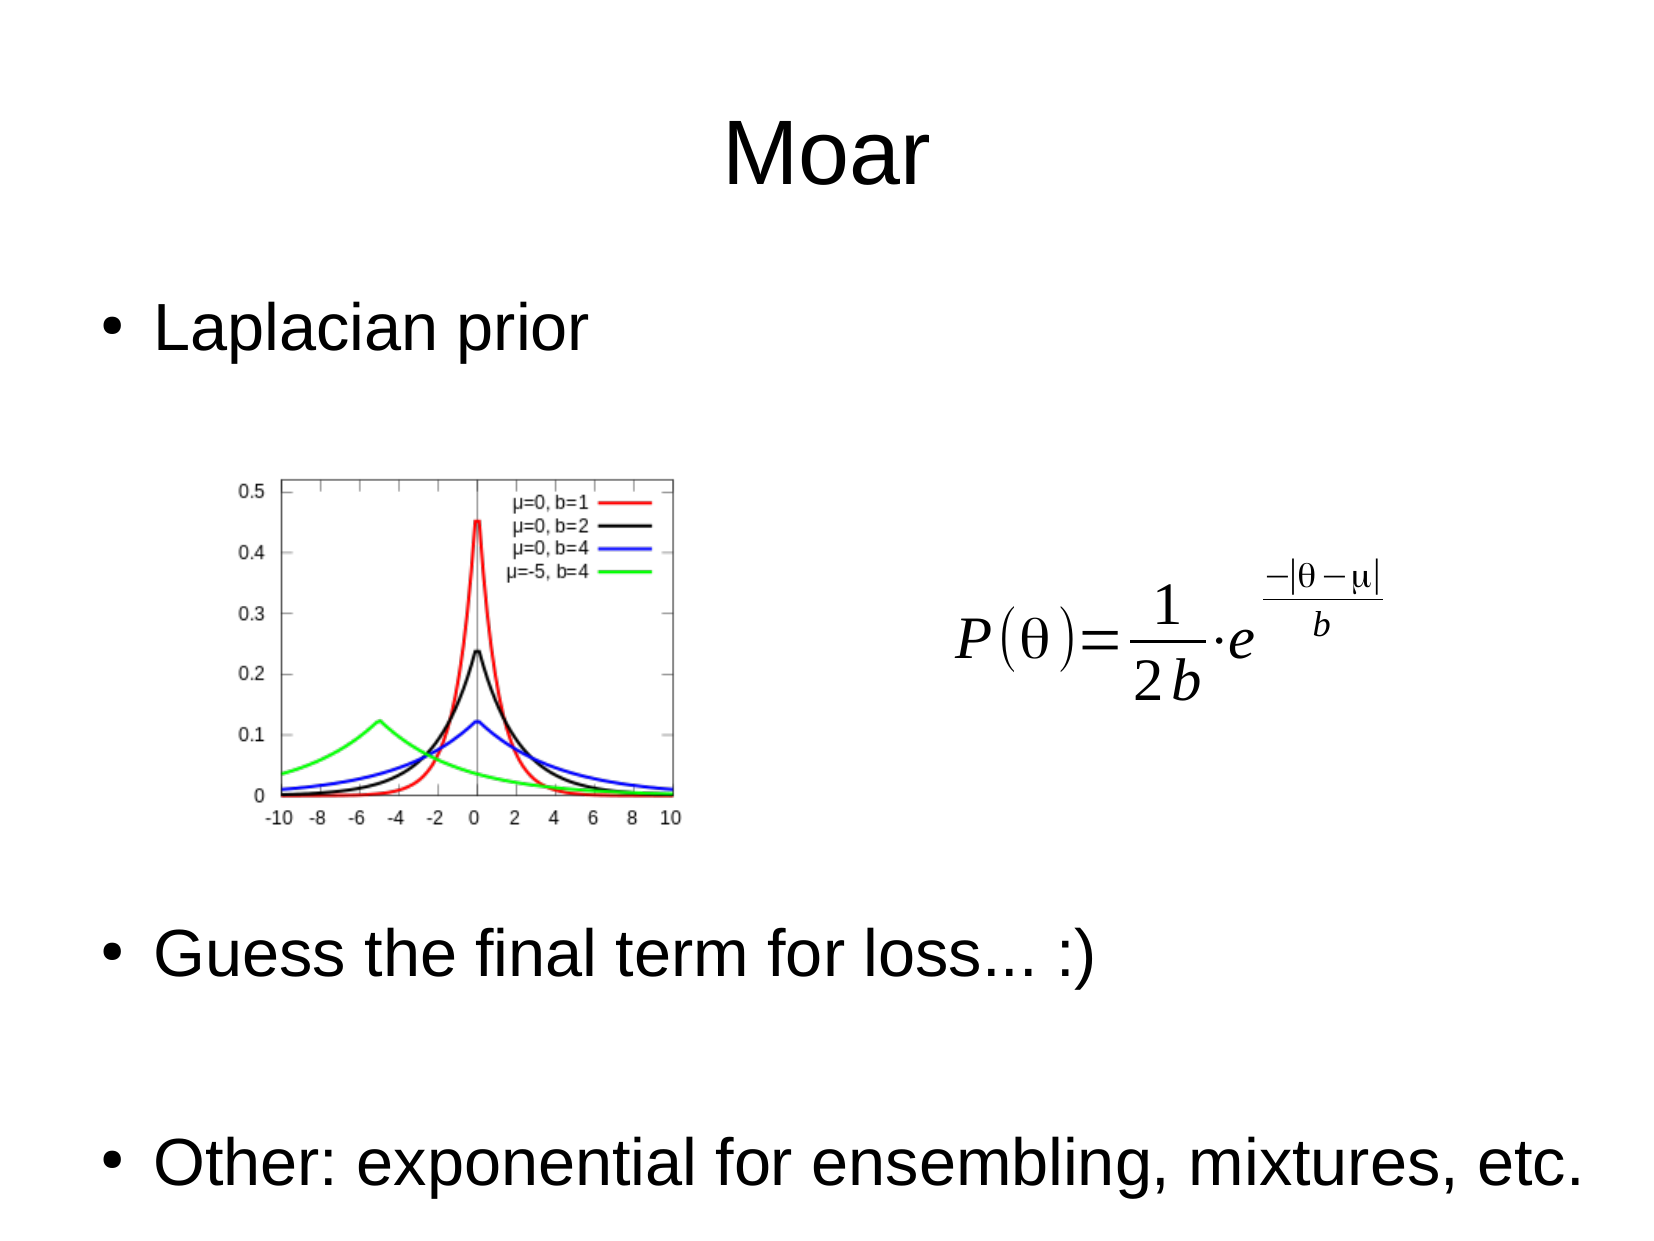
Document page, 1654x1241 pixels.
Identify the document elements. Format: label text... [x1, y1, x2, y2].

picture [209, 459, 718, 842]
list Laplacian prior Guess the final term for loss... :) Other: exponential for ensembling, mixtures, etc. [82, 290, 1654, 1241]
title Moar [82, 49, 1571, 257]
chart [936, 557, 1398, 716]
